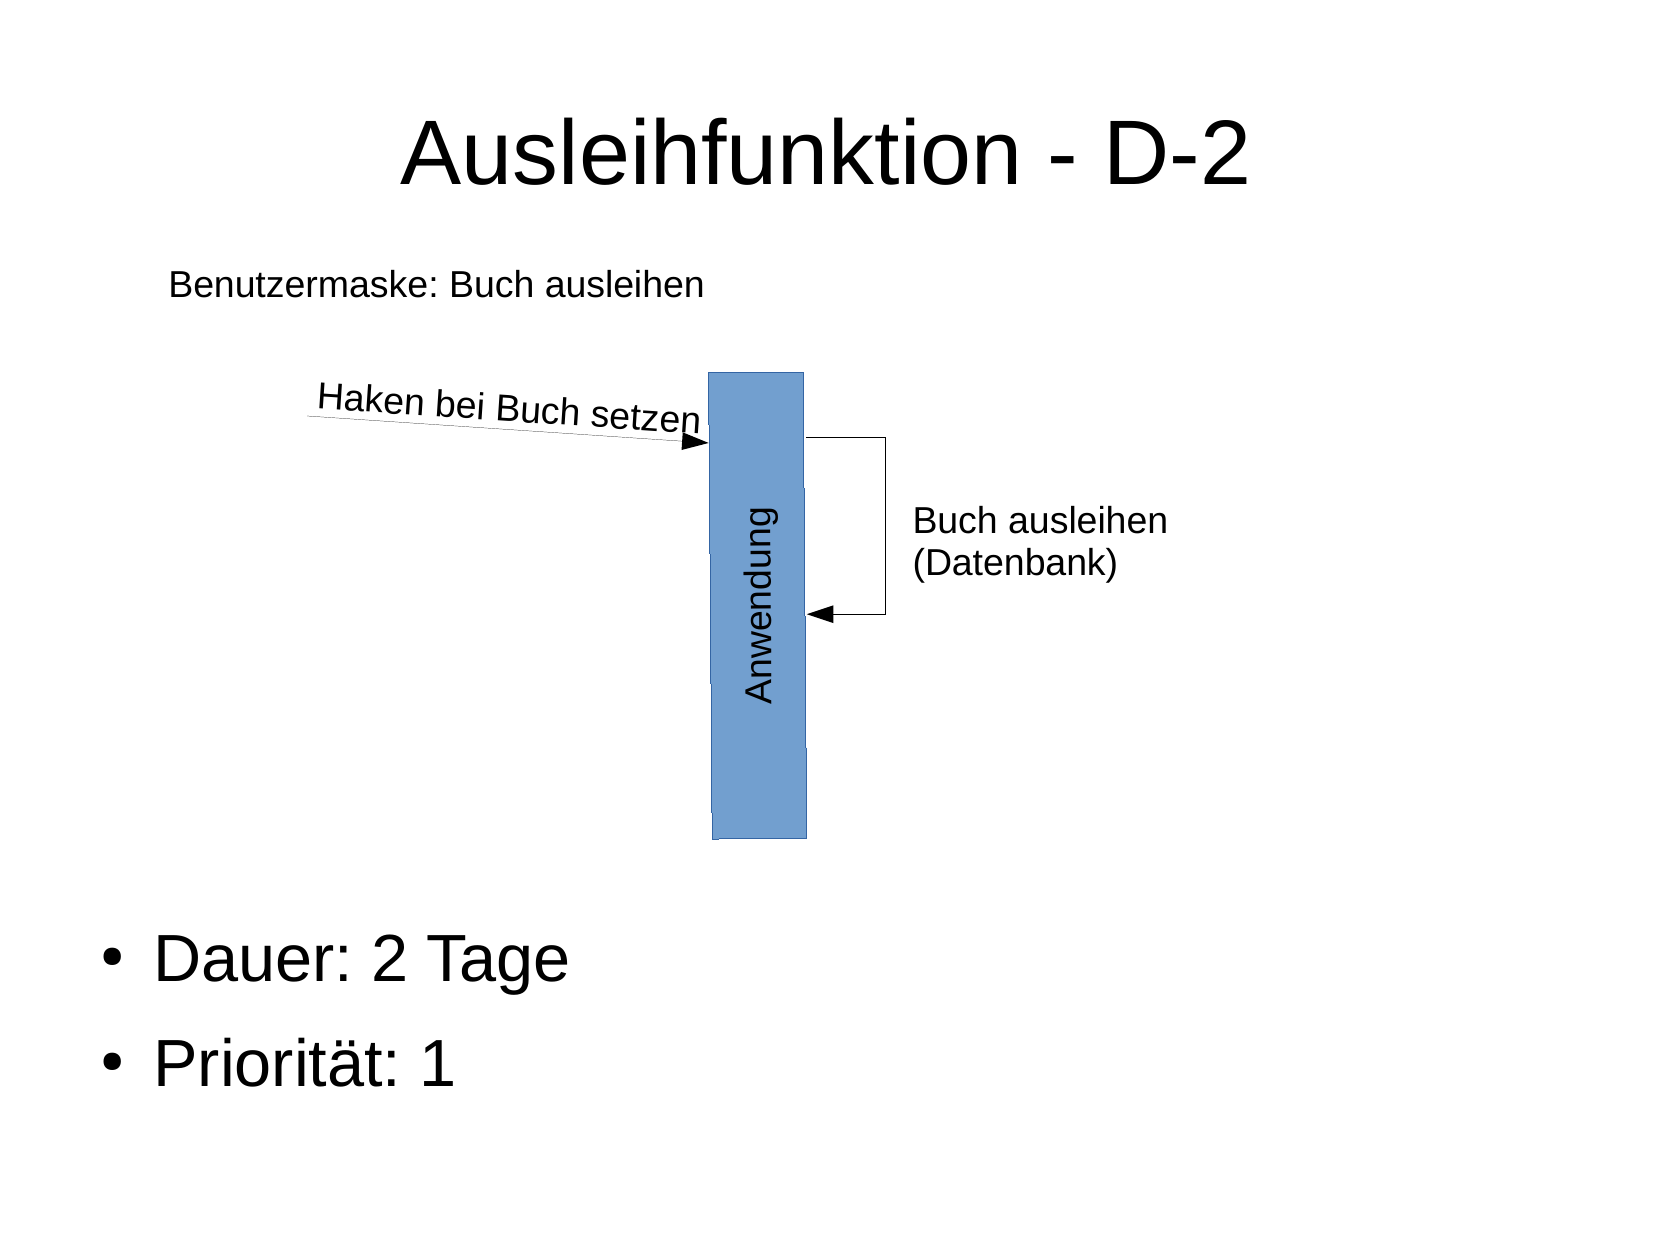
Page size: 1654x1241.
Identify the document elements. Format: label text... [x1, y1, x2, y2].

text_box Anwendung [708, 372, 807, 840]
text_box Benutzermaske: Buch ausleihen [153, 256, 1134, 314]
list Dauer: 2 Tage Priorität: 1 [82, 921, 1571, 1146]
text_box Buch ausleihen (Datenbank) [897, 491, 1312, 591]
title Ausleihfunktion - D-2 [82, 49, 1571, 257]
